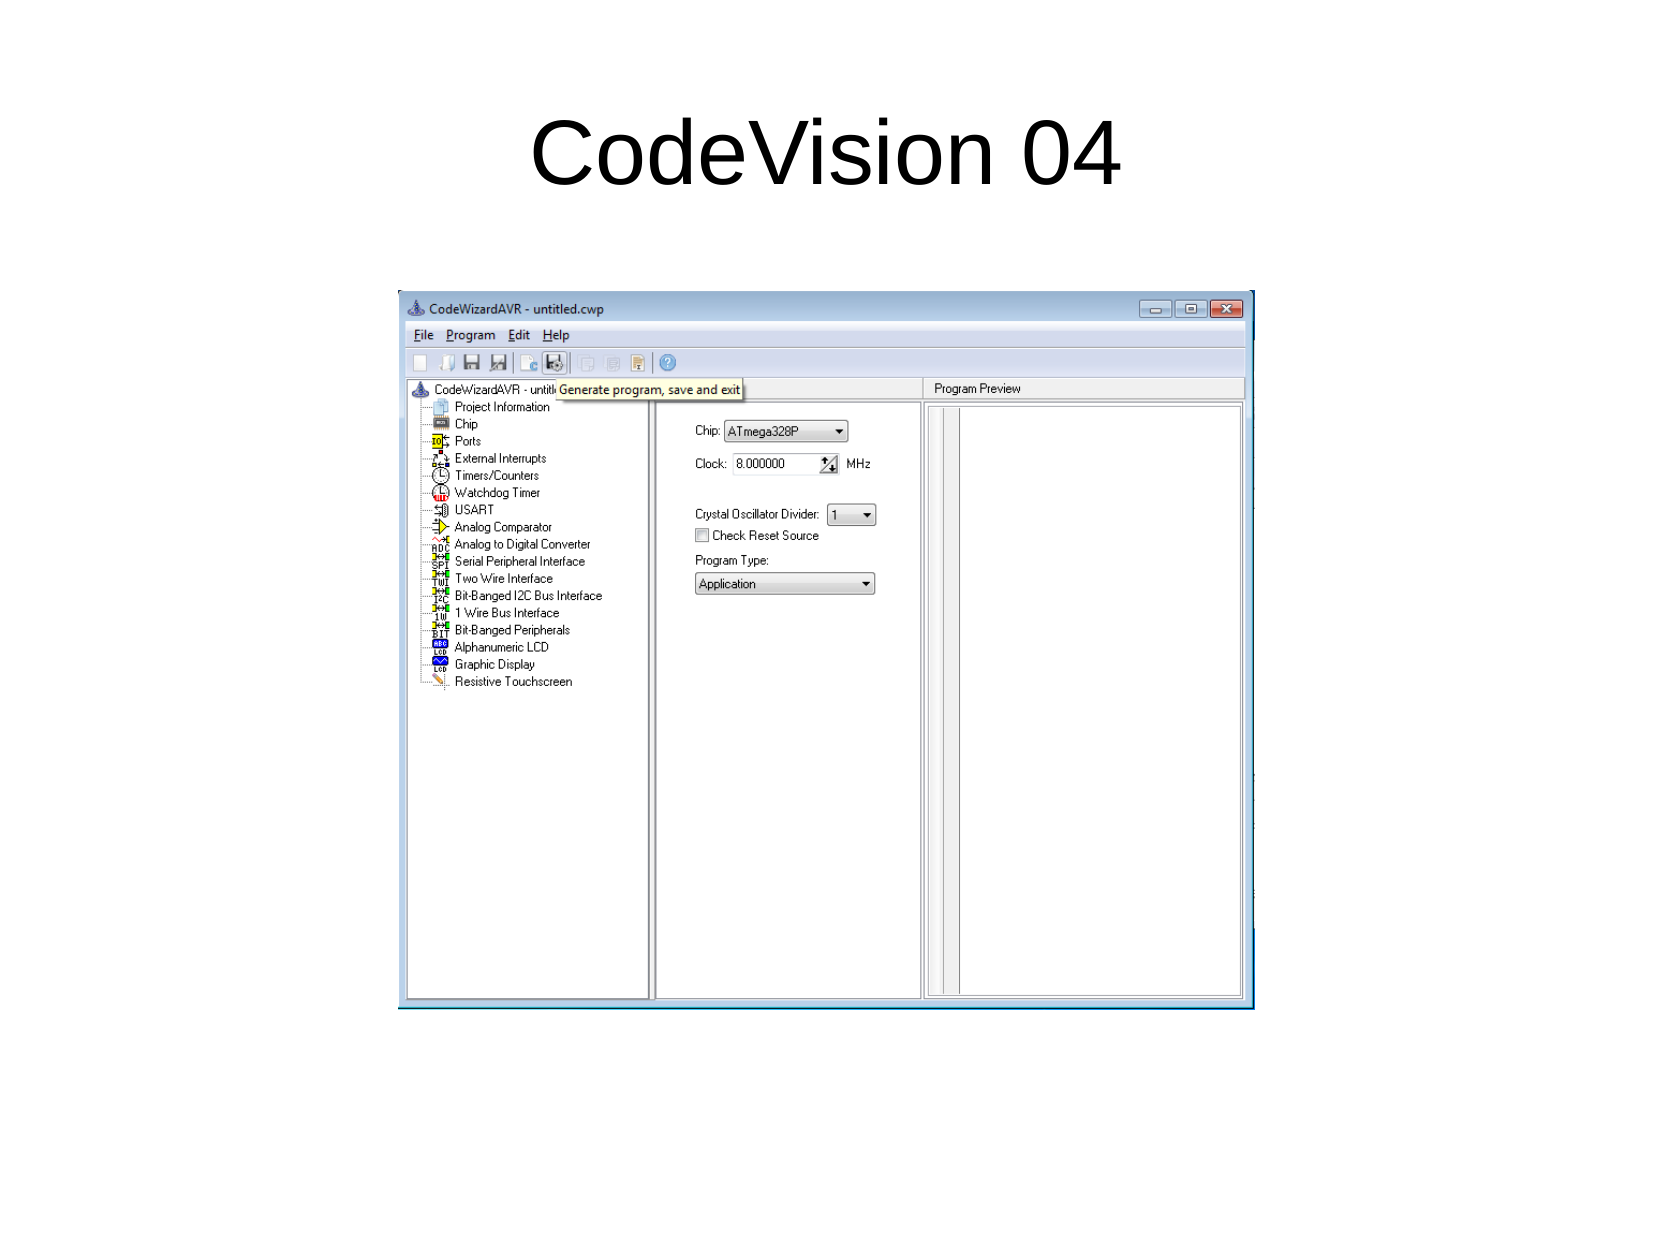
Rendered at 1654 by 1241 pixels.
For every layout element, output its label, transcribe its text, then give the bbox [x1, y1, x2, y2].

title CodeVision 04 [82, 49, 1571, 257]
picture [398, 290, 1255, 1010]
